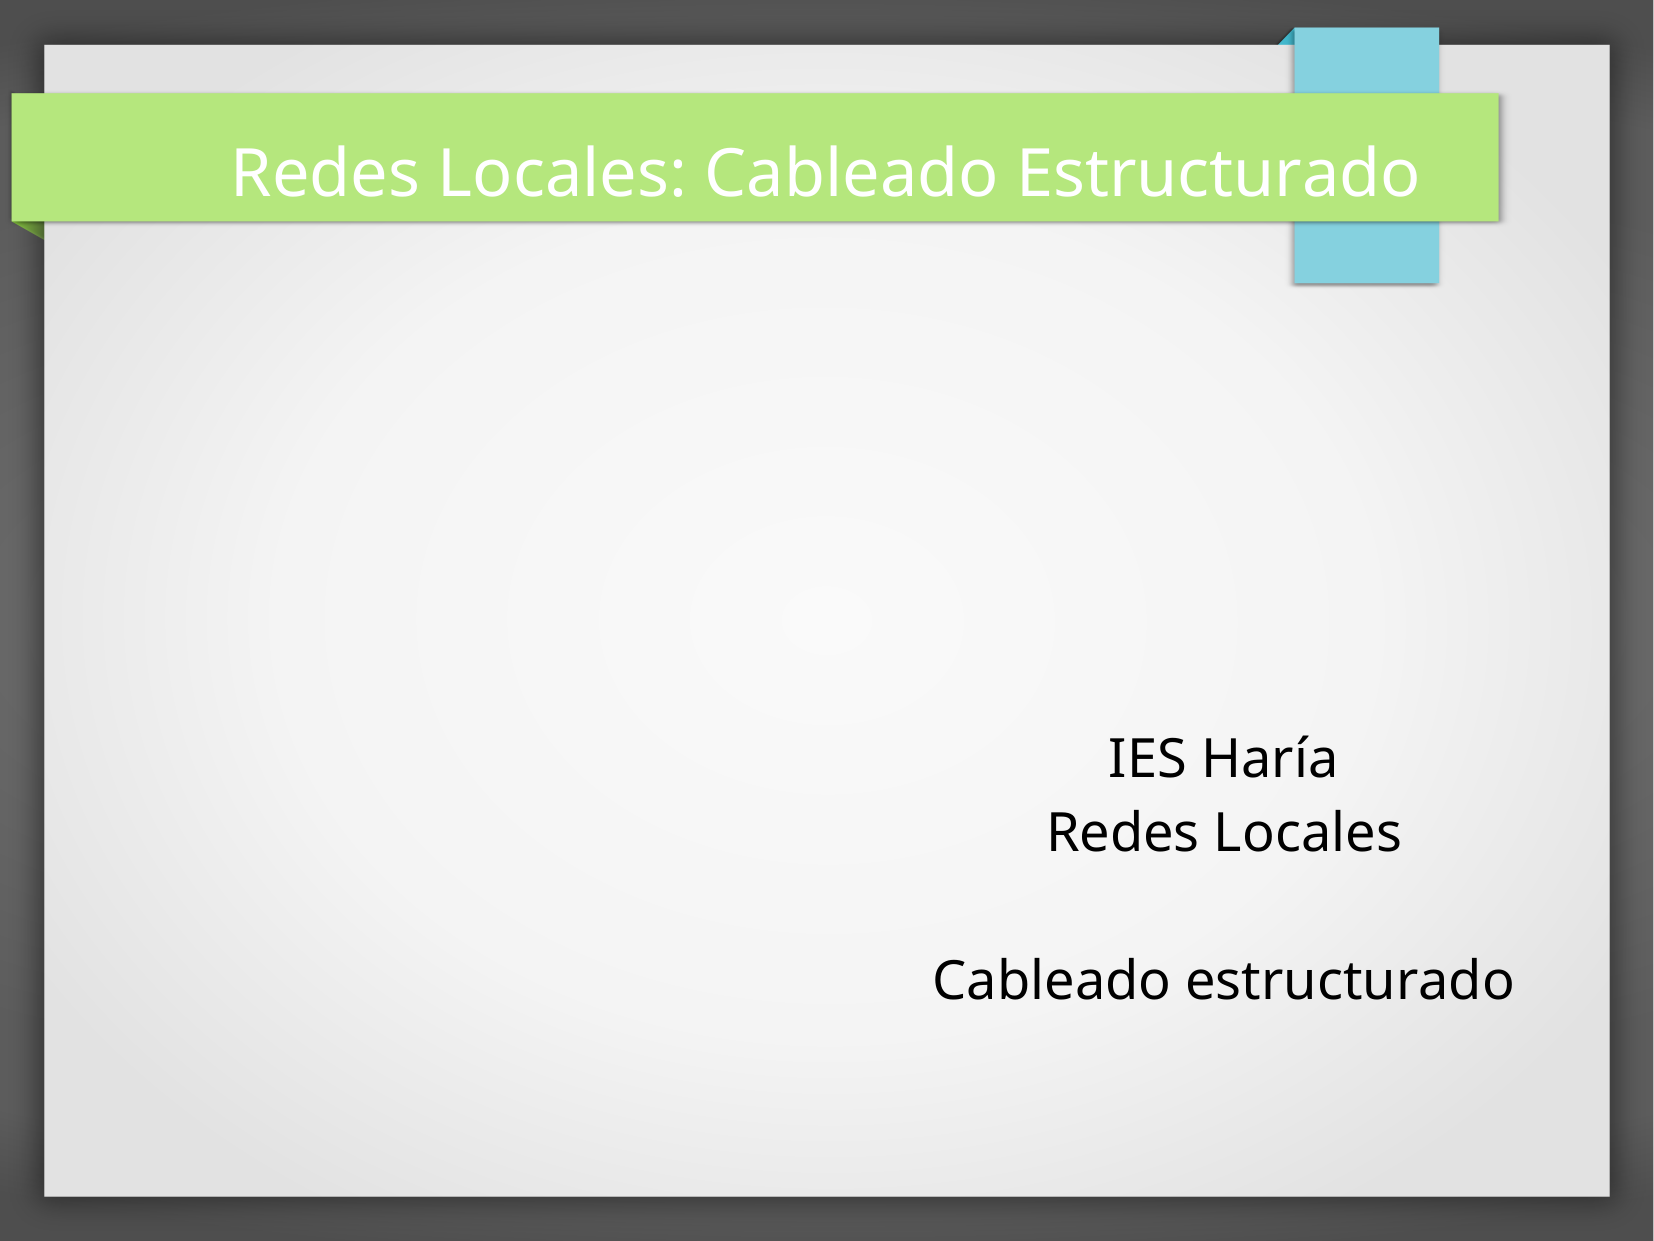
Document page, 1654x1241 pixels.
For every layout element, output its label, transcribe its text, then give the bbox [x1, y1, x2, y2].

picture [0, 0, 1654, 1241]
text_box IES Haría Redes Locales Cableado estructurado [826, 712, 1622, 1126]
text_box Redes Locales: Cableado Estructurado [132, 118, 1521, 237]
